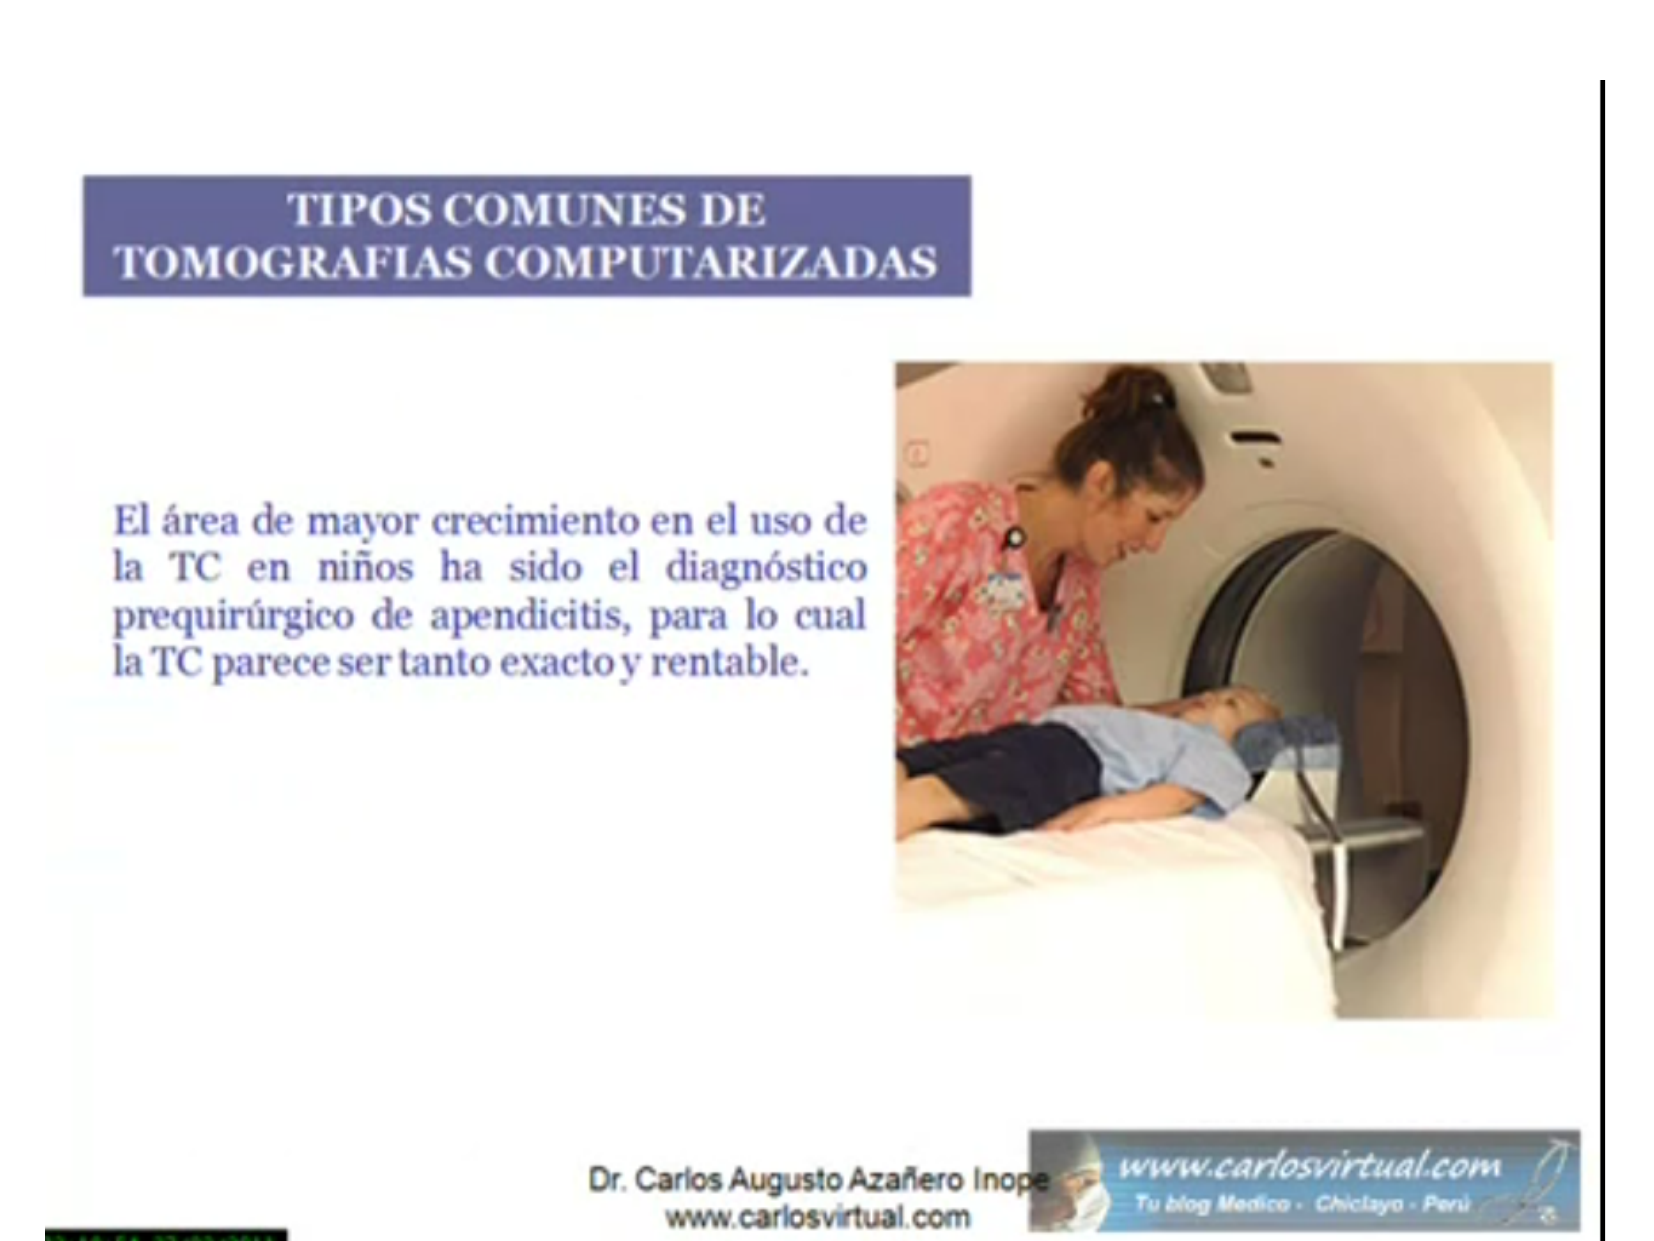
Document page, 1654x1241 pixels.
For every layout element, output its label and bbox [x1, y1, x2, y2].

picture [45, 80, 1606, 1241]
